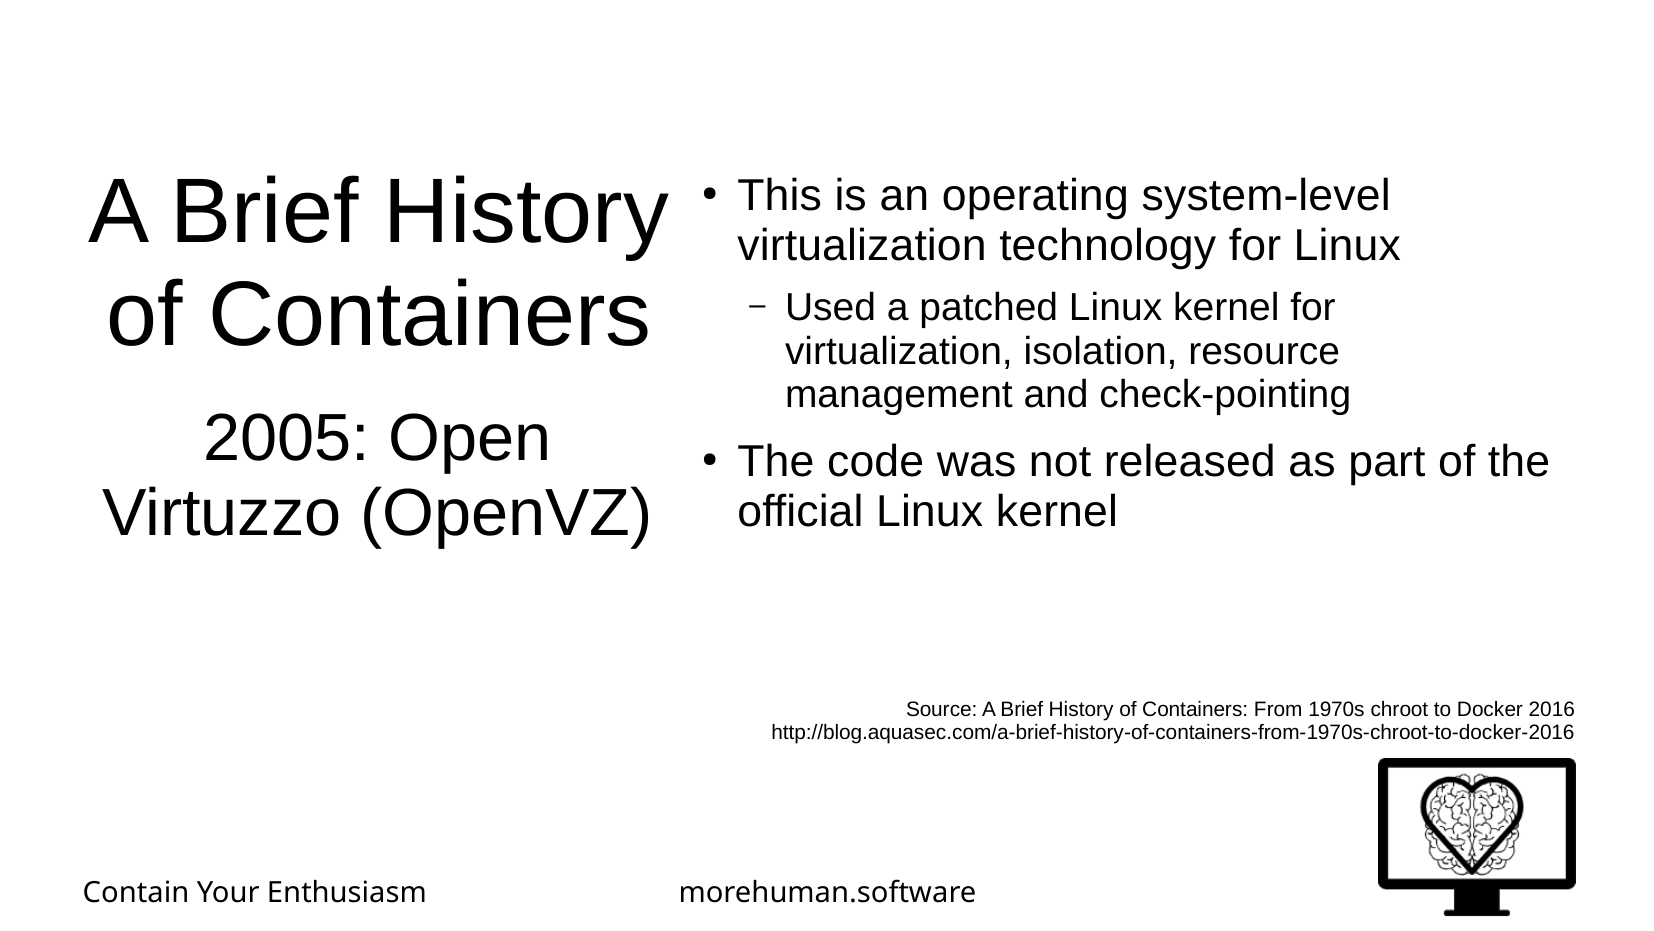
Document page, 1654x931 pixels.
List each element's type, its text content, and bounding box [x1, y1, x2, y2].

text_box 2005: Open Virtuzzo (OpenVZ) [81, 400, 674, 705]
picture [1378, 775, 1576, 925]
title A Brief History of Containers [83, 154, 676, 371]
text_box Source: A Brief History of Containers: From 1970s chroot to Docker 2016 http://blog.aquasec.com/a-brief-history-of-containers-from-1970s-chroot-to-docker-2016 [734, 689, 1590, 775]
list This is an operating system-level virtualization technology for Linux Used a patched Linux kernel for virtualization, isolation, resource management and check-pointing The code was not released as part of the official Linux kernel [690, 169, 1572, 545]
